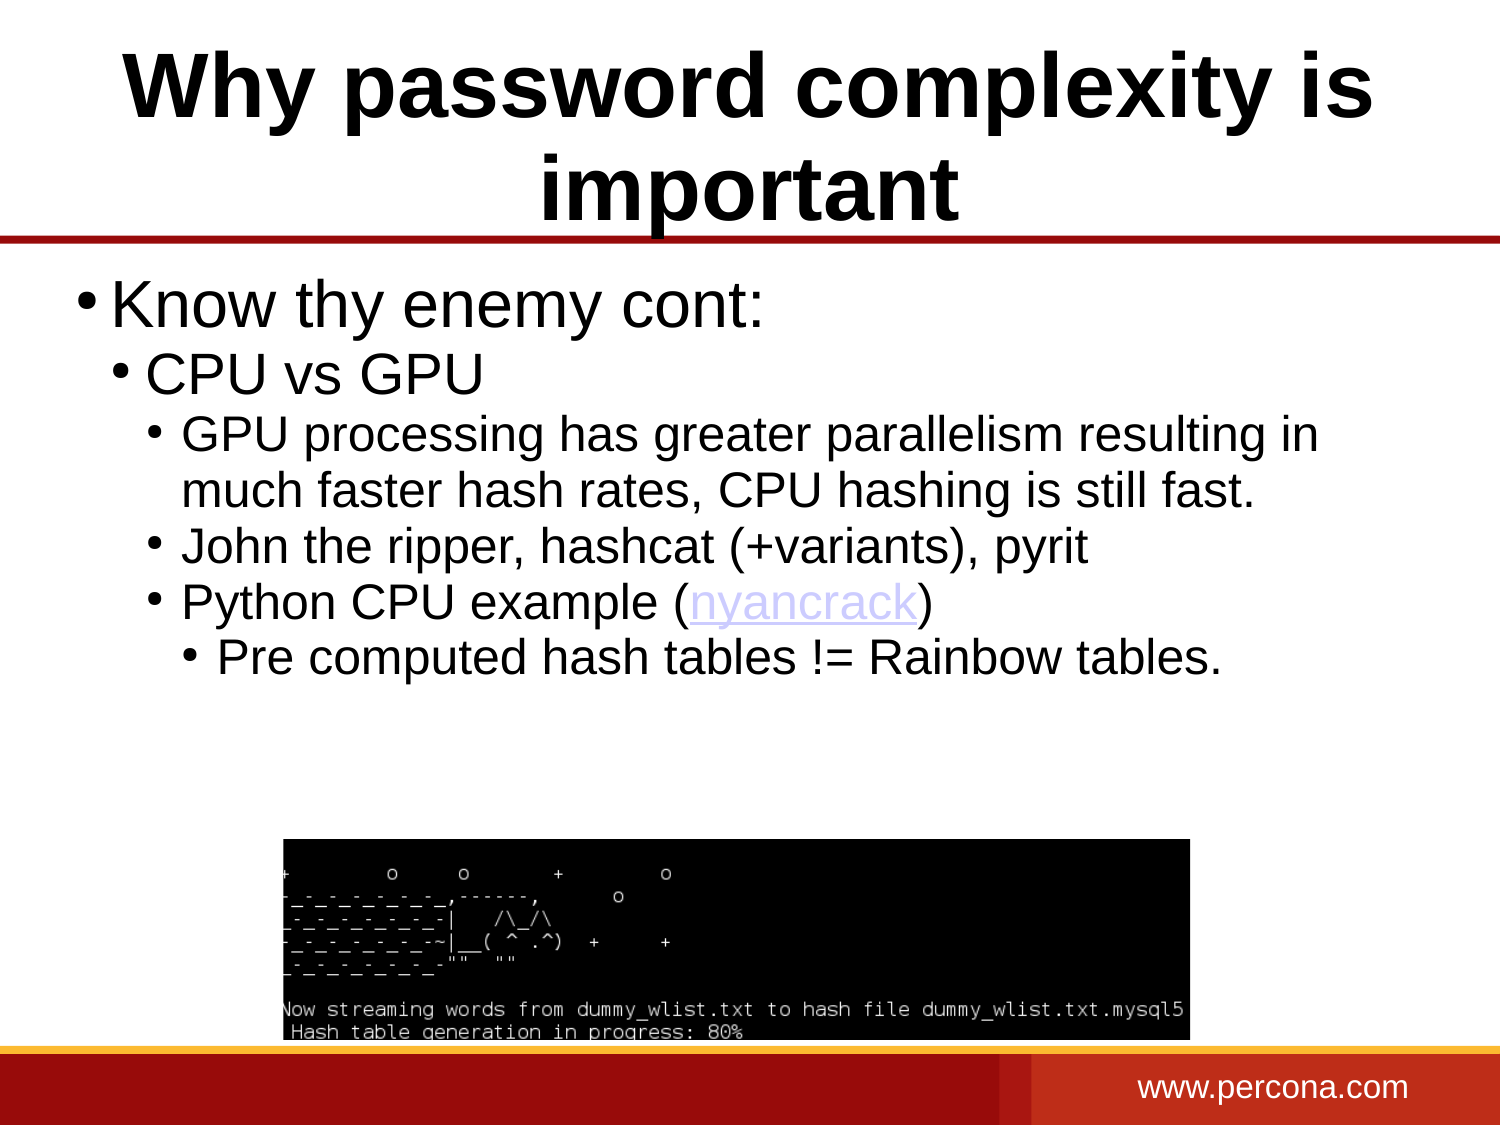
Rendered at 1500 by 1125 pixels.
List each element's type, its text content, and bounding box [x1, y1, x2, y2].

text_box Why password complexity is important [75, 44, 1425, 233]
text_box [283, 839, 1191, 1040]
text_box Know thy enemy cont: CPU vs GPU GPU processing has greater parallelism resulting in much faster hash rates, CPU hashing is still fast. John the ripper, hashcat (+variants), pyrit Python CPU example (nyancrack) Pre computed hash tables != Rainbow tables. [75, 263, 1425, 1006]
